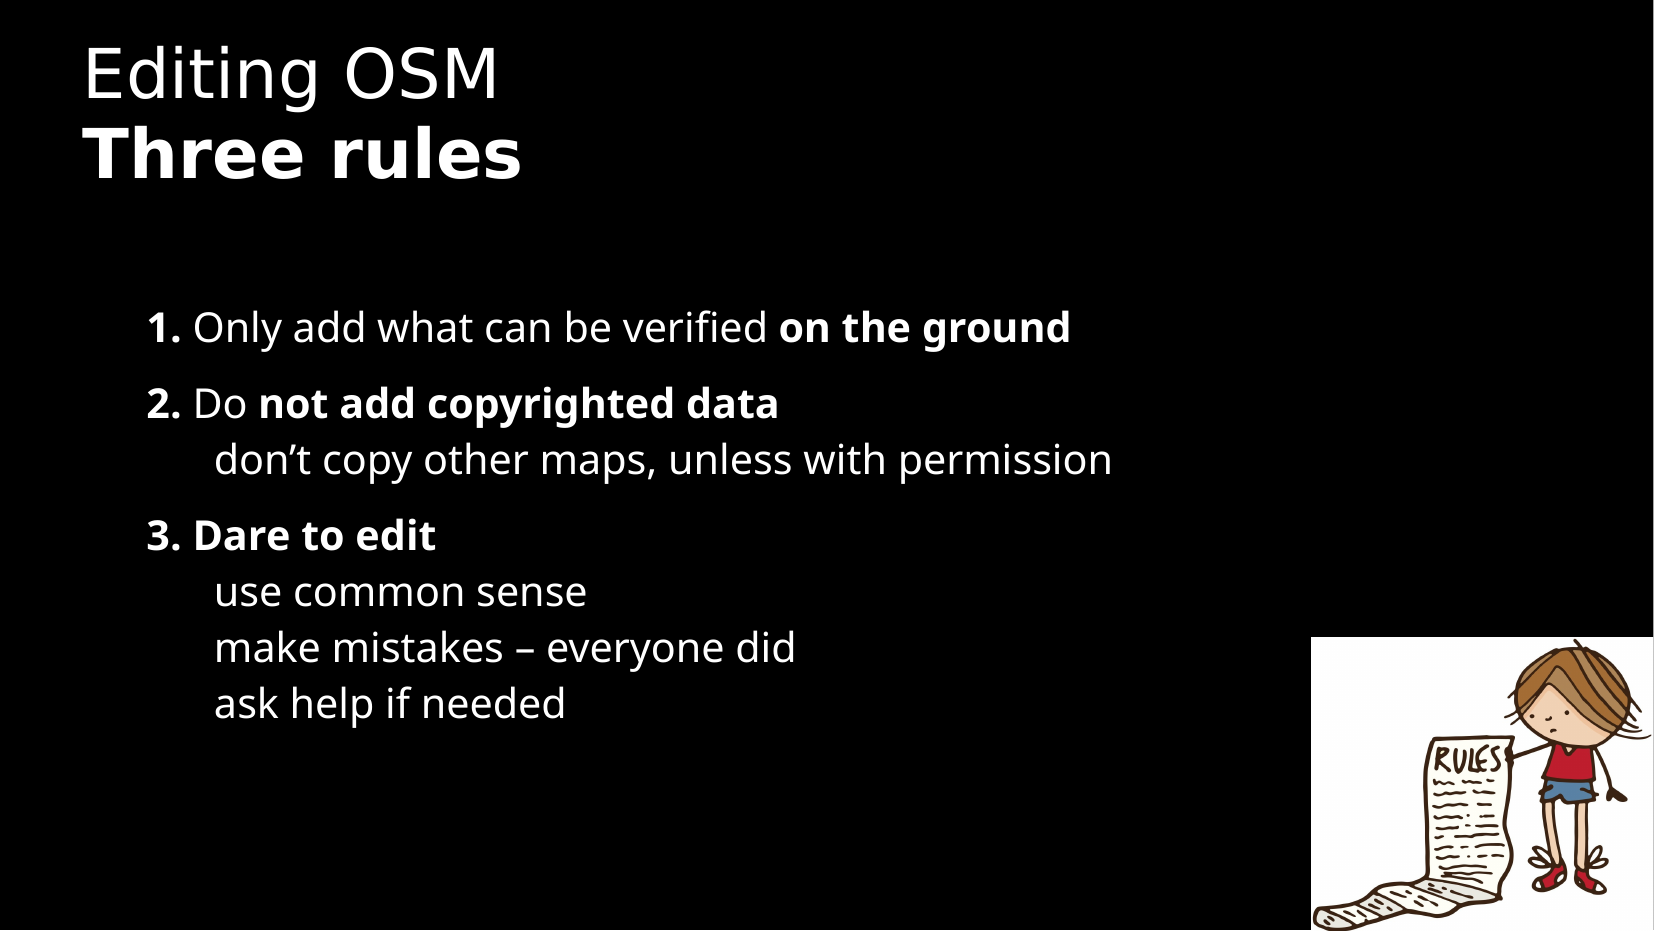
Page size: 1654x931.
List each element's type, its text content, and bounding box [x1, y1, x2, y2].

list 1. Only add what can be verified on the ground 2. Do not add copyrighted data don’t copy other maps, unless with permission 3. Dare to edit use common sense make mistakes – everyone did ask help if needed [82, 217, 1571, 851]
picture [1311, 637, 1654, 931]
title Editing OSM Three rules [82, 34, 1571, 195]
